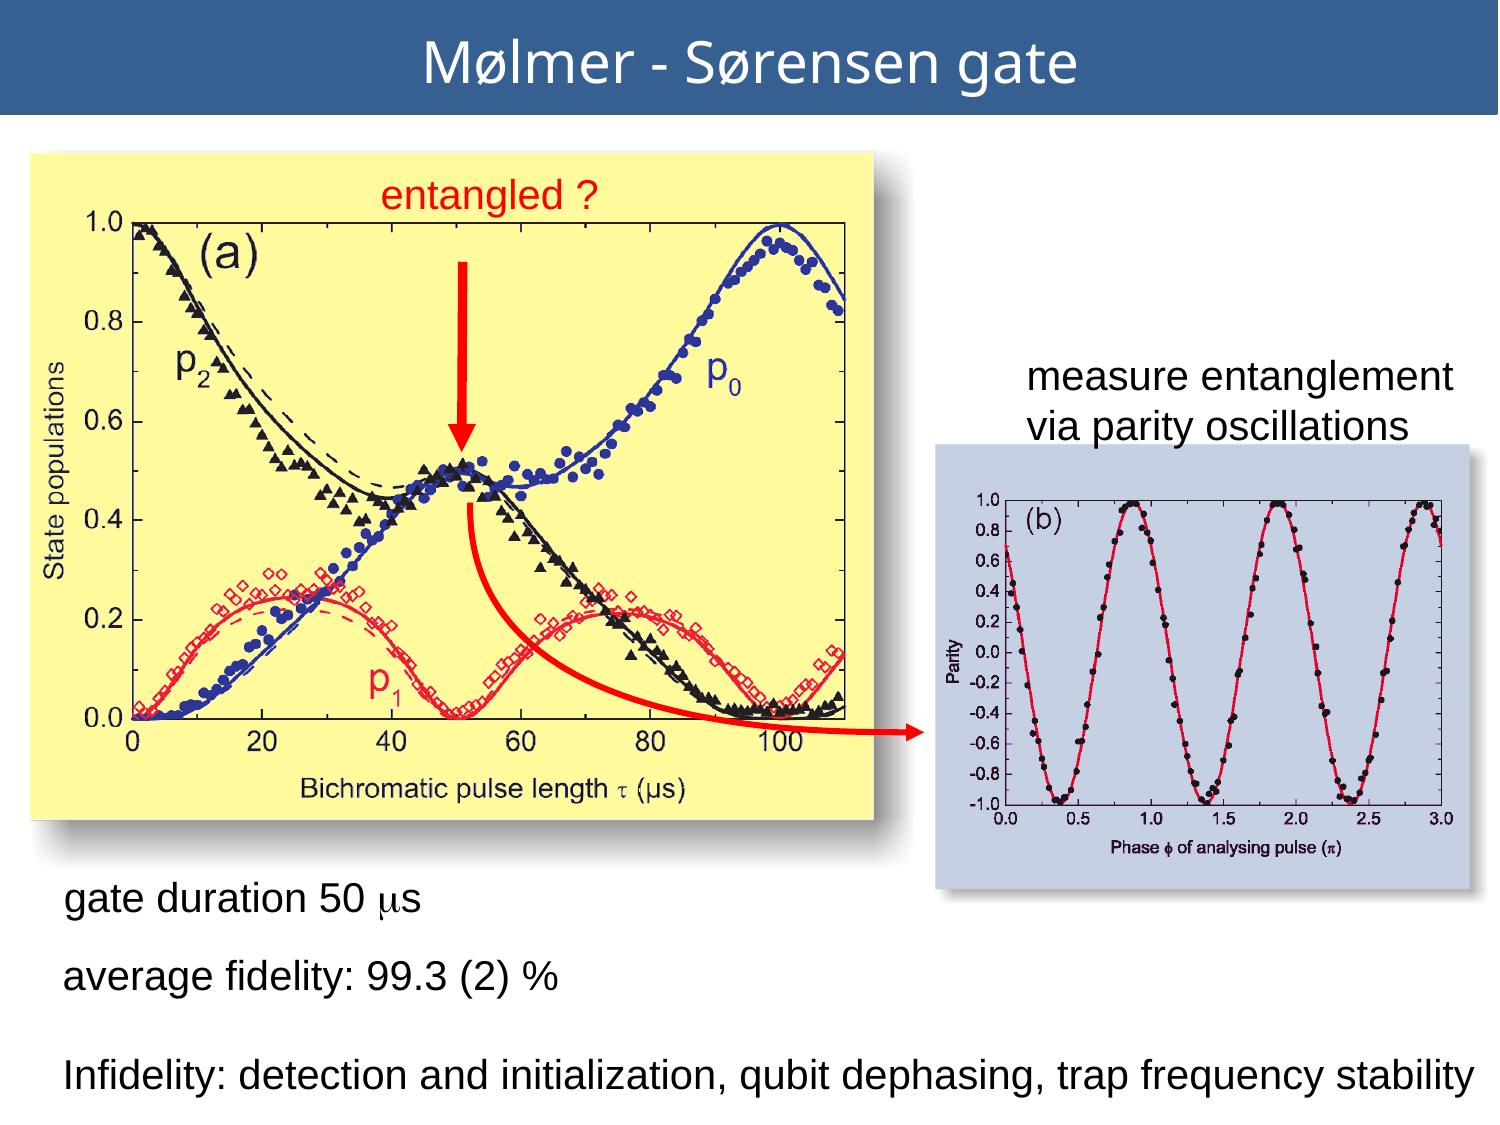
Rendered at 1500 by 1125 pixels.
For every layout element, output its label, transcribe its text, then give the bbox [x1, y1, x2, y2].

text_box gate duration 50 ms [48, 863, 437, 930]
picture [935, 444, 1488, 904]
text_box measure entanglement via parity oscillations [1011, 341, 1469, 457]
text_box Mølmer - Sørensen gate [46, 17, 1454, 103]
picture [29, 148, 916, 870]
text_box average fidelity: 99.3 (2) % Infidelity: detection and initialization, qubit dephasing, trap frequency stability [47, 940, 1500, 1107]
text_box entangled ? [365, 160, 614, 226]
